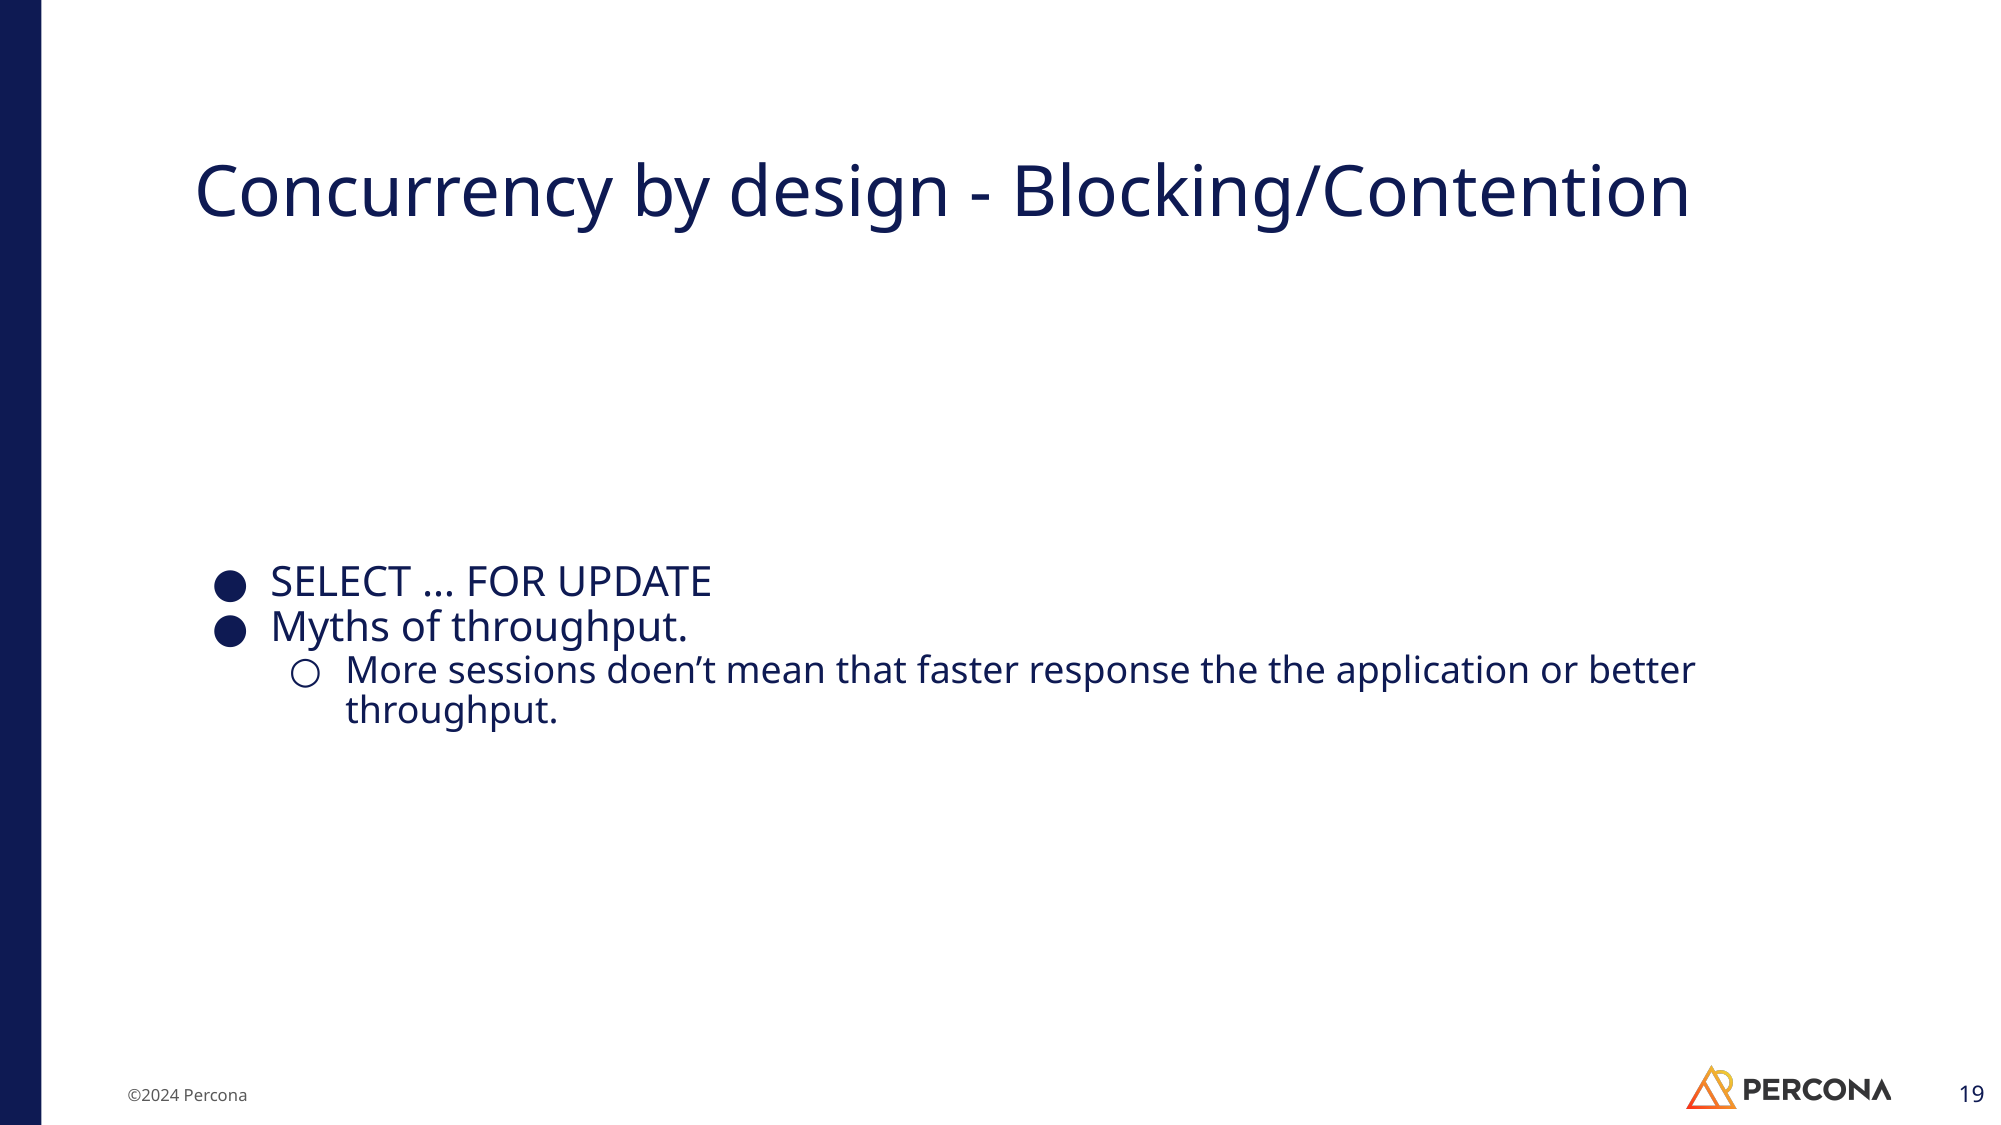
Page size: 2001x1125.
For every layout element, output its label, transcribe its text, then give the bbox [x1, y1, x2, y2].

picture [1686, 1065, 1748, 1109]
slide_number <number> [1748, 1065, 2000, 1125]
title Concurrency by design - Blocking/Contention [179, 124, 1922, 263]
list SELECT … FOR UPDATE Myths of throughput. More sessions doen’t mean that faster response the the application or better throughput. [180, 310, 1835, 982]
